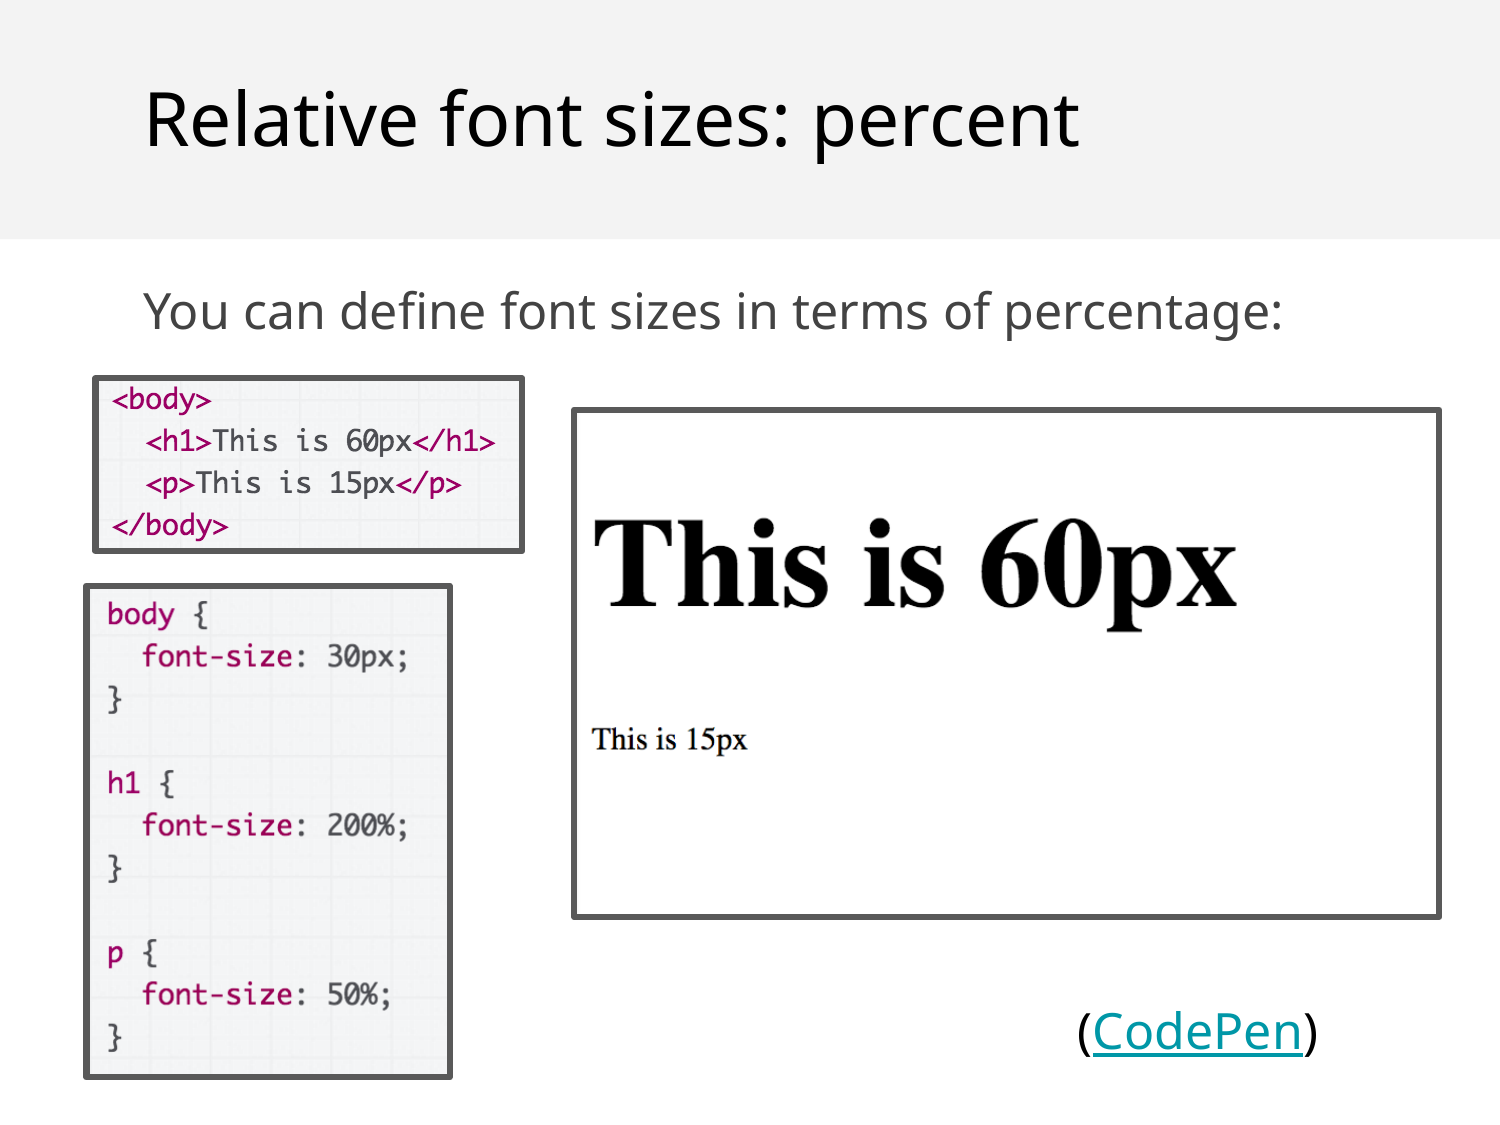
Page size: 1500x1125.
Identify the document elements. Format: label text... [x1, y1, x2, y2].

text_box (CodePen) [1062, 942, 1473, 1125]
list You can define font sizes in terms of percentage: [128, 255, 1372, 359]
picture [577, 412, 1437, 914]
picture [89, 588, 447, 1075]
title Relative font sizes: percent [128, 56, 1372, 183]
picture [98, 381, 519, 548]
